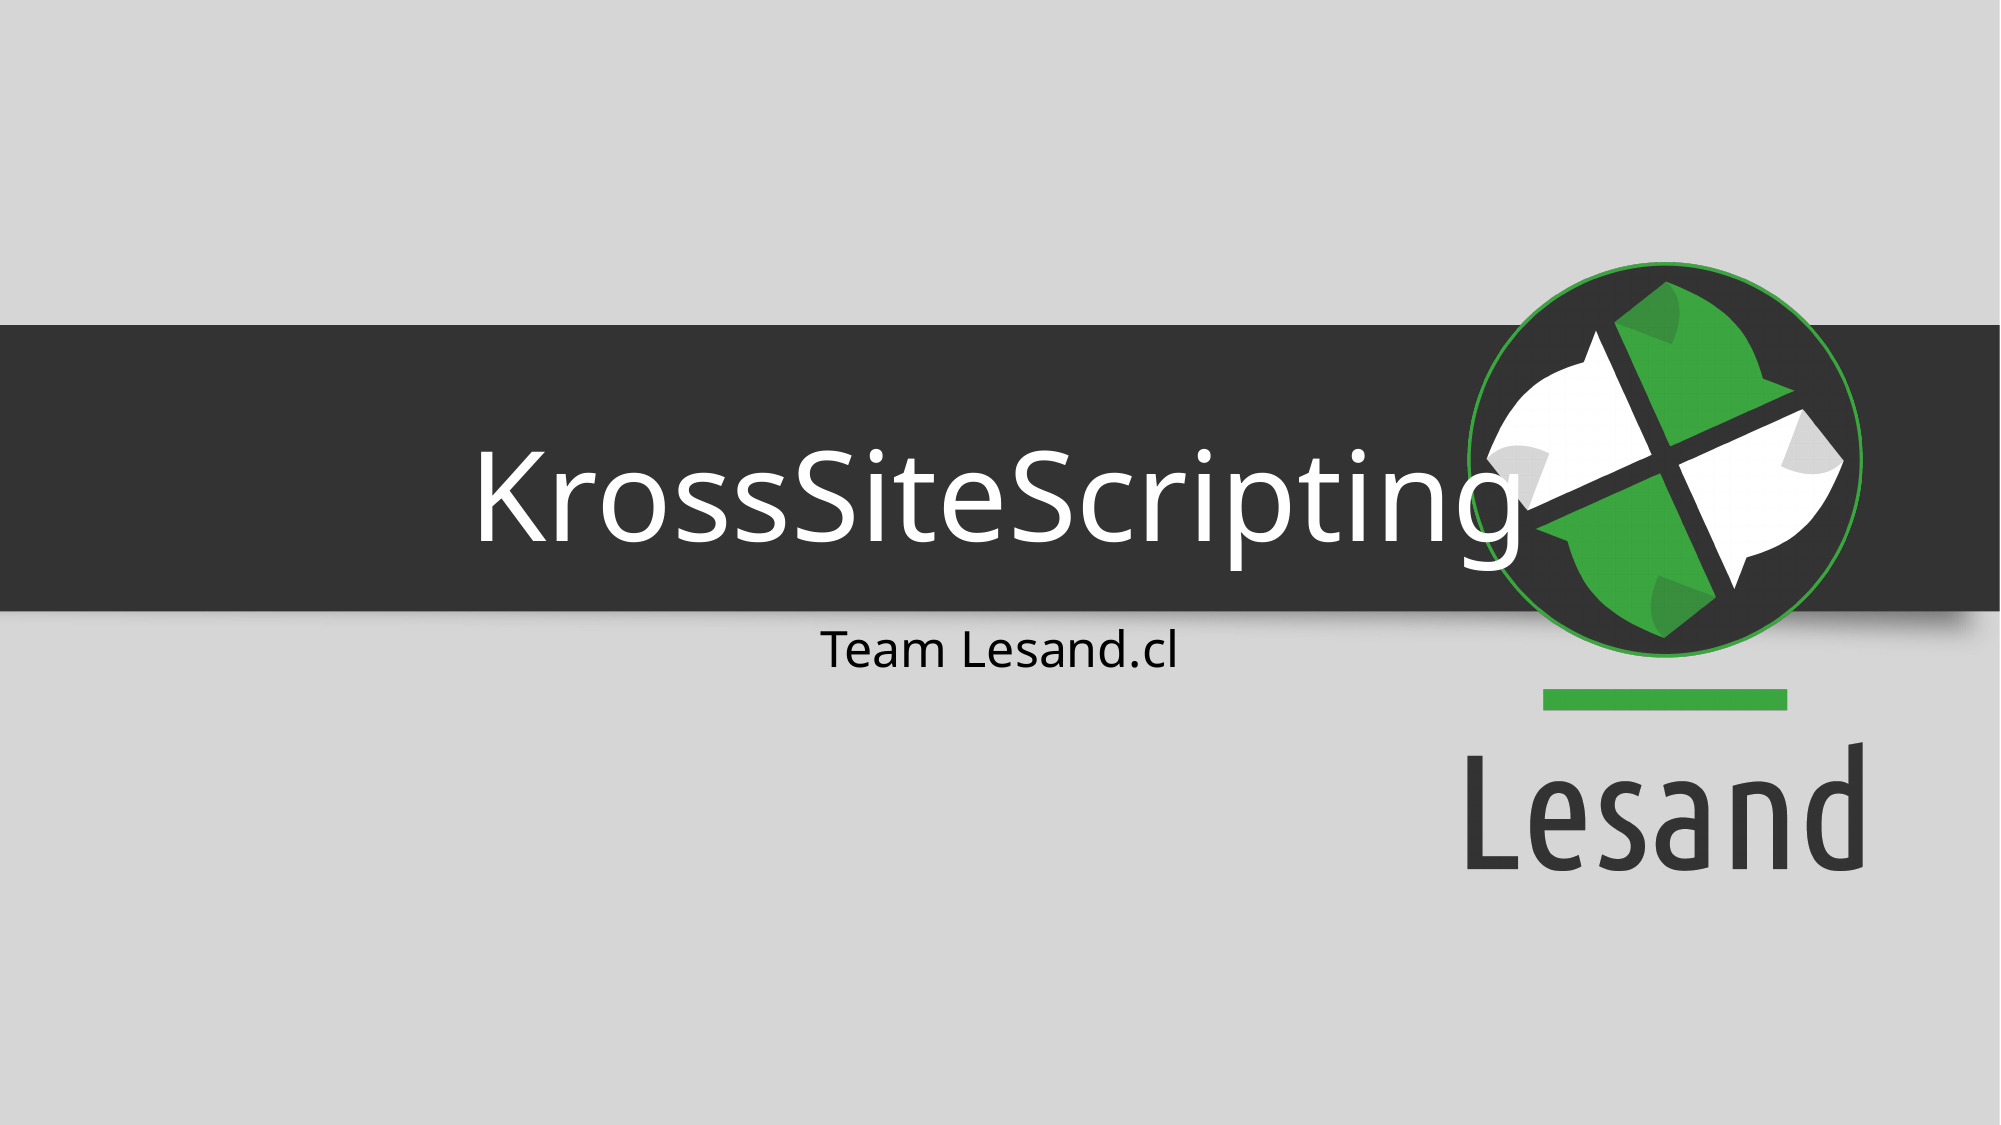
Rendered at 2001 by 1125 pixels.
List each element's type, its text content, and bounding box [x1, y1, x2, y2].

picture [0, 262, 2000, 871]
text_box KrossSiteScripting [249, 184, 1750, 576]
text_box Team Lesand.cl [249, 616, 1750, 863]
